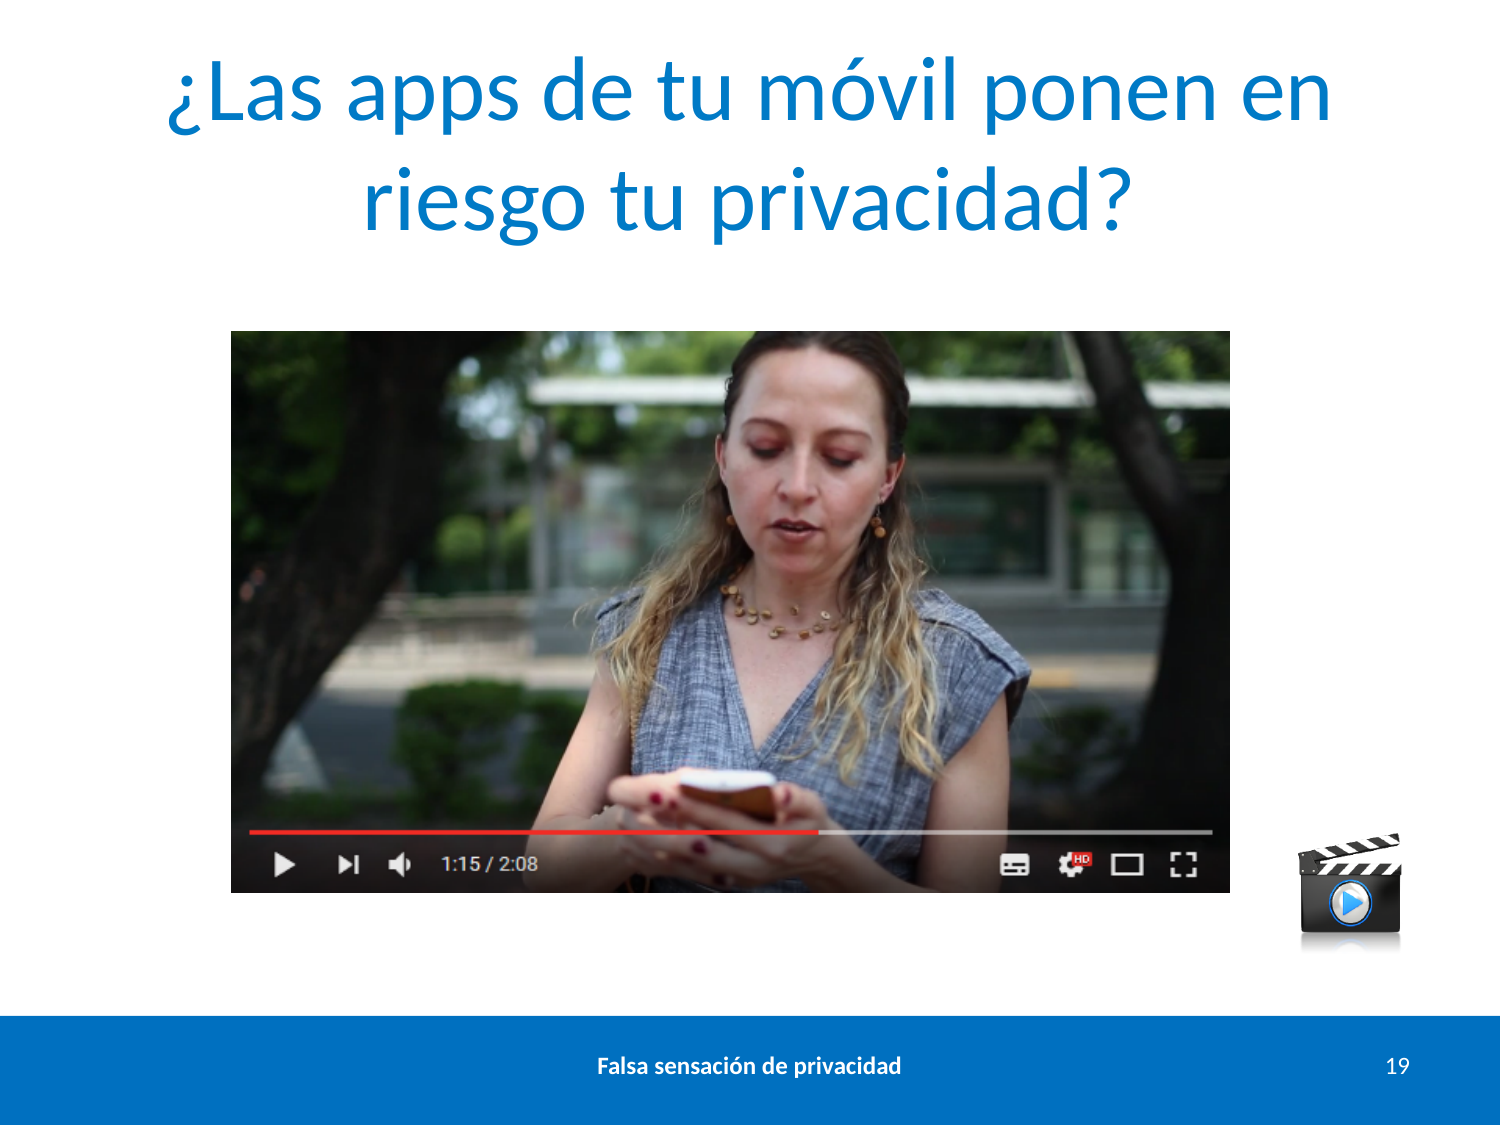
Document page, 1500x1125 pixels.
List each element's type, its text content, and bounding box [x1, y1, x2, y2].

picture [231, 331, 1230, 893]
text_box Falsa sensación de privacidad [478, 1042, 1022, 1103]
picture [1293, 831, 1408, 954]
slide_number 14 [1074, 1042, 1425, 1103]
title ¿Las apps de tu móvil ponen en riesgo tu privacidad? [75, 45, 1425, 233]
